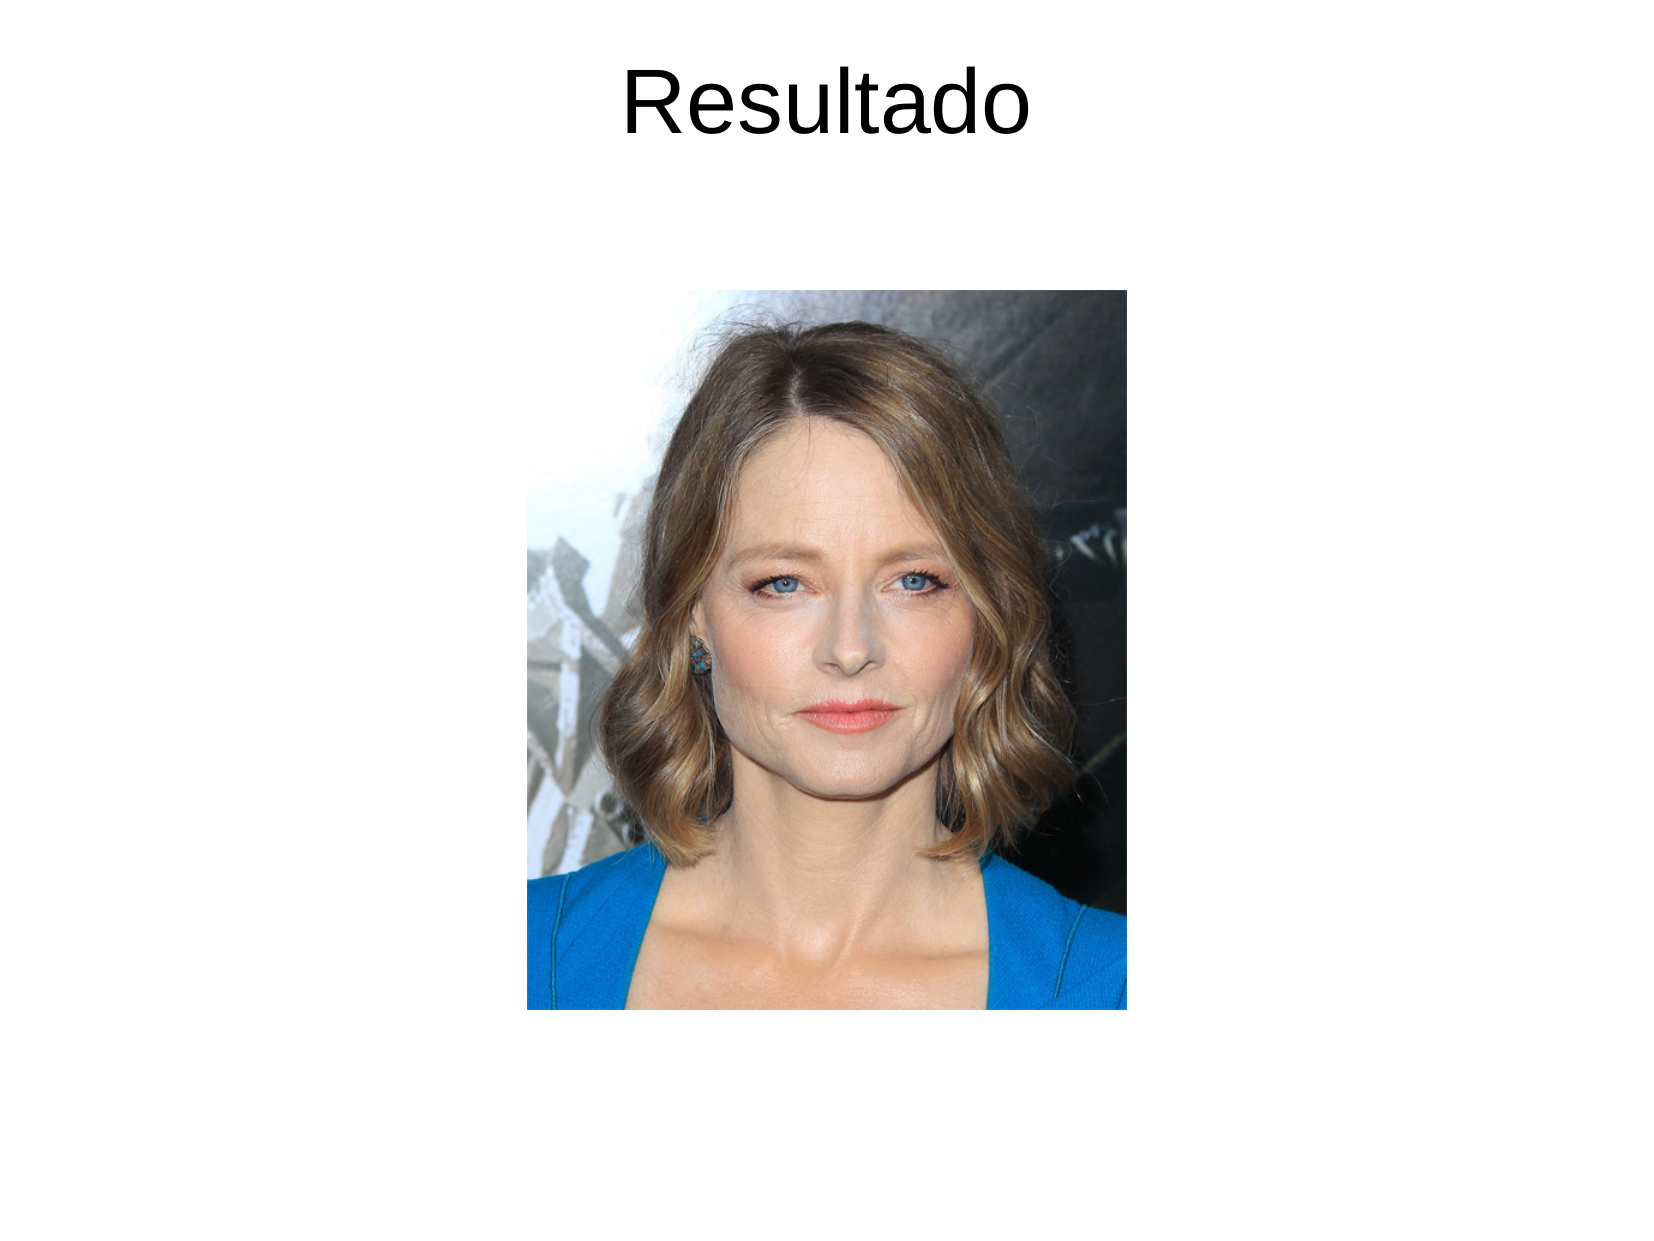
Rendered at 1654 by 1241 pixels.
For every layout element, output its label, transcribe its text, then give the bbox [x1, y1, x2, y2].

title Resultado [82, 49, 1571, 257]
picture [527, 290, 1127, 1010]
